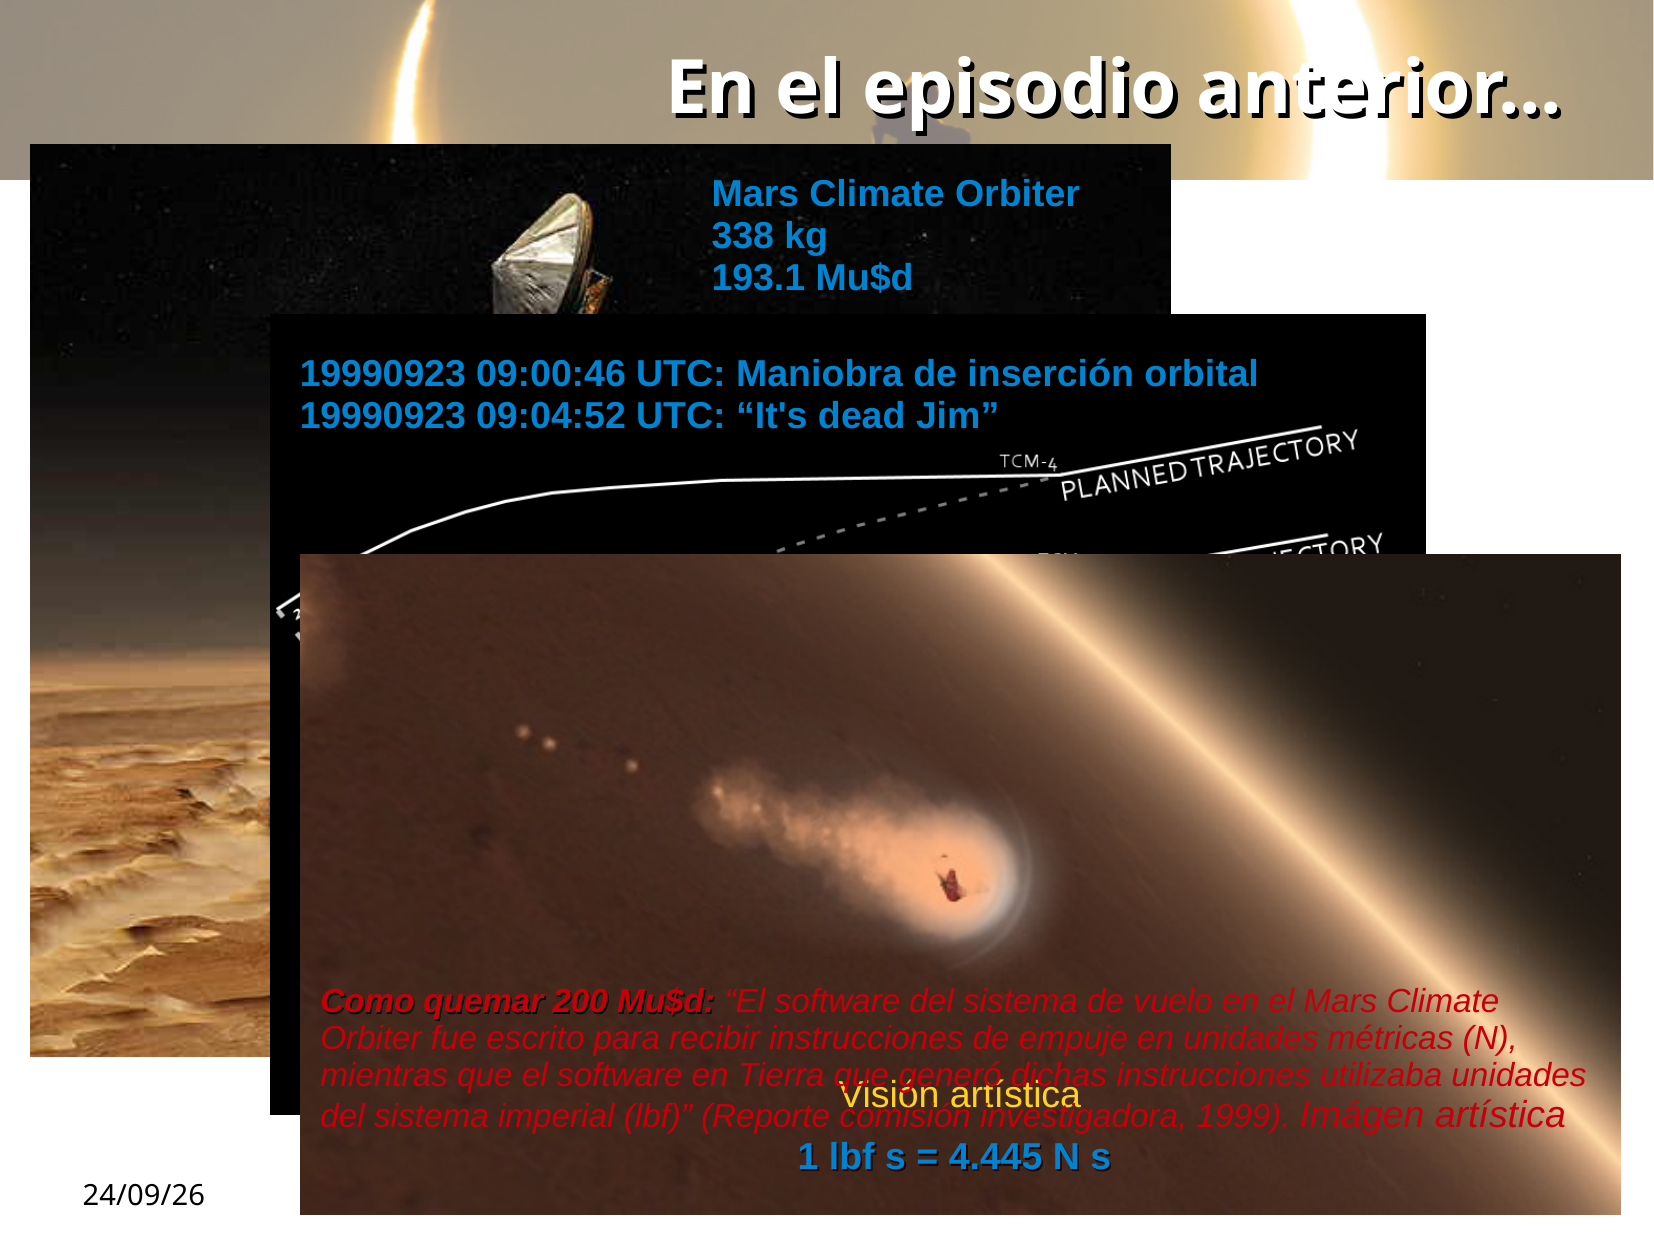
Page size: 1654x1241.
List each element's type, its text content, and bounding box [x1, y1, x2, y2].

text_box Mars Climate Orbiter 338 kg 193.1 Mu$d [696, 165, 1126, 314]
text_box Como quemar 200 Mu$d: “El software del sistema de vuelo en el Mars Climate Orbiter fue escrito para recibir instrucciones de empuje en unidades métricas (N), mientras que el software en Tierra que generó dichas instrucciones utilizaba unidades del sistema imperial (lbf)” (Reporte comisión investigadora, 1999). Imágen artística 1 lbf s = 4.445 N s [305, 975, 1626, 1214]
title En el episodio anterior... [75, 19, 1564, 151]
text_box 19990923 09:00:46 UTC: Maniobra de inserción orbital 19990923 09:04:52 UTC: “It's dead Jim” [285, 345, 1396, 520]
picture [0, 0, 1654, 1216]
